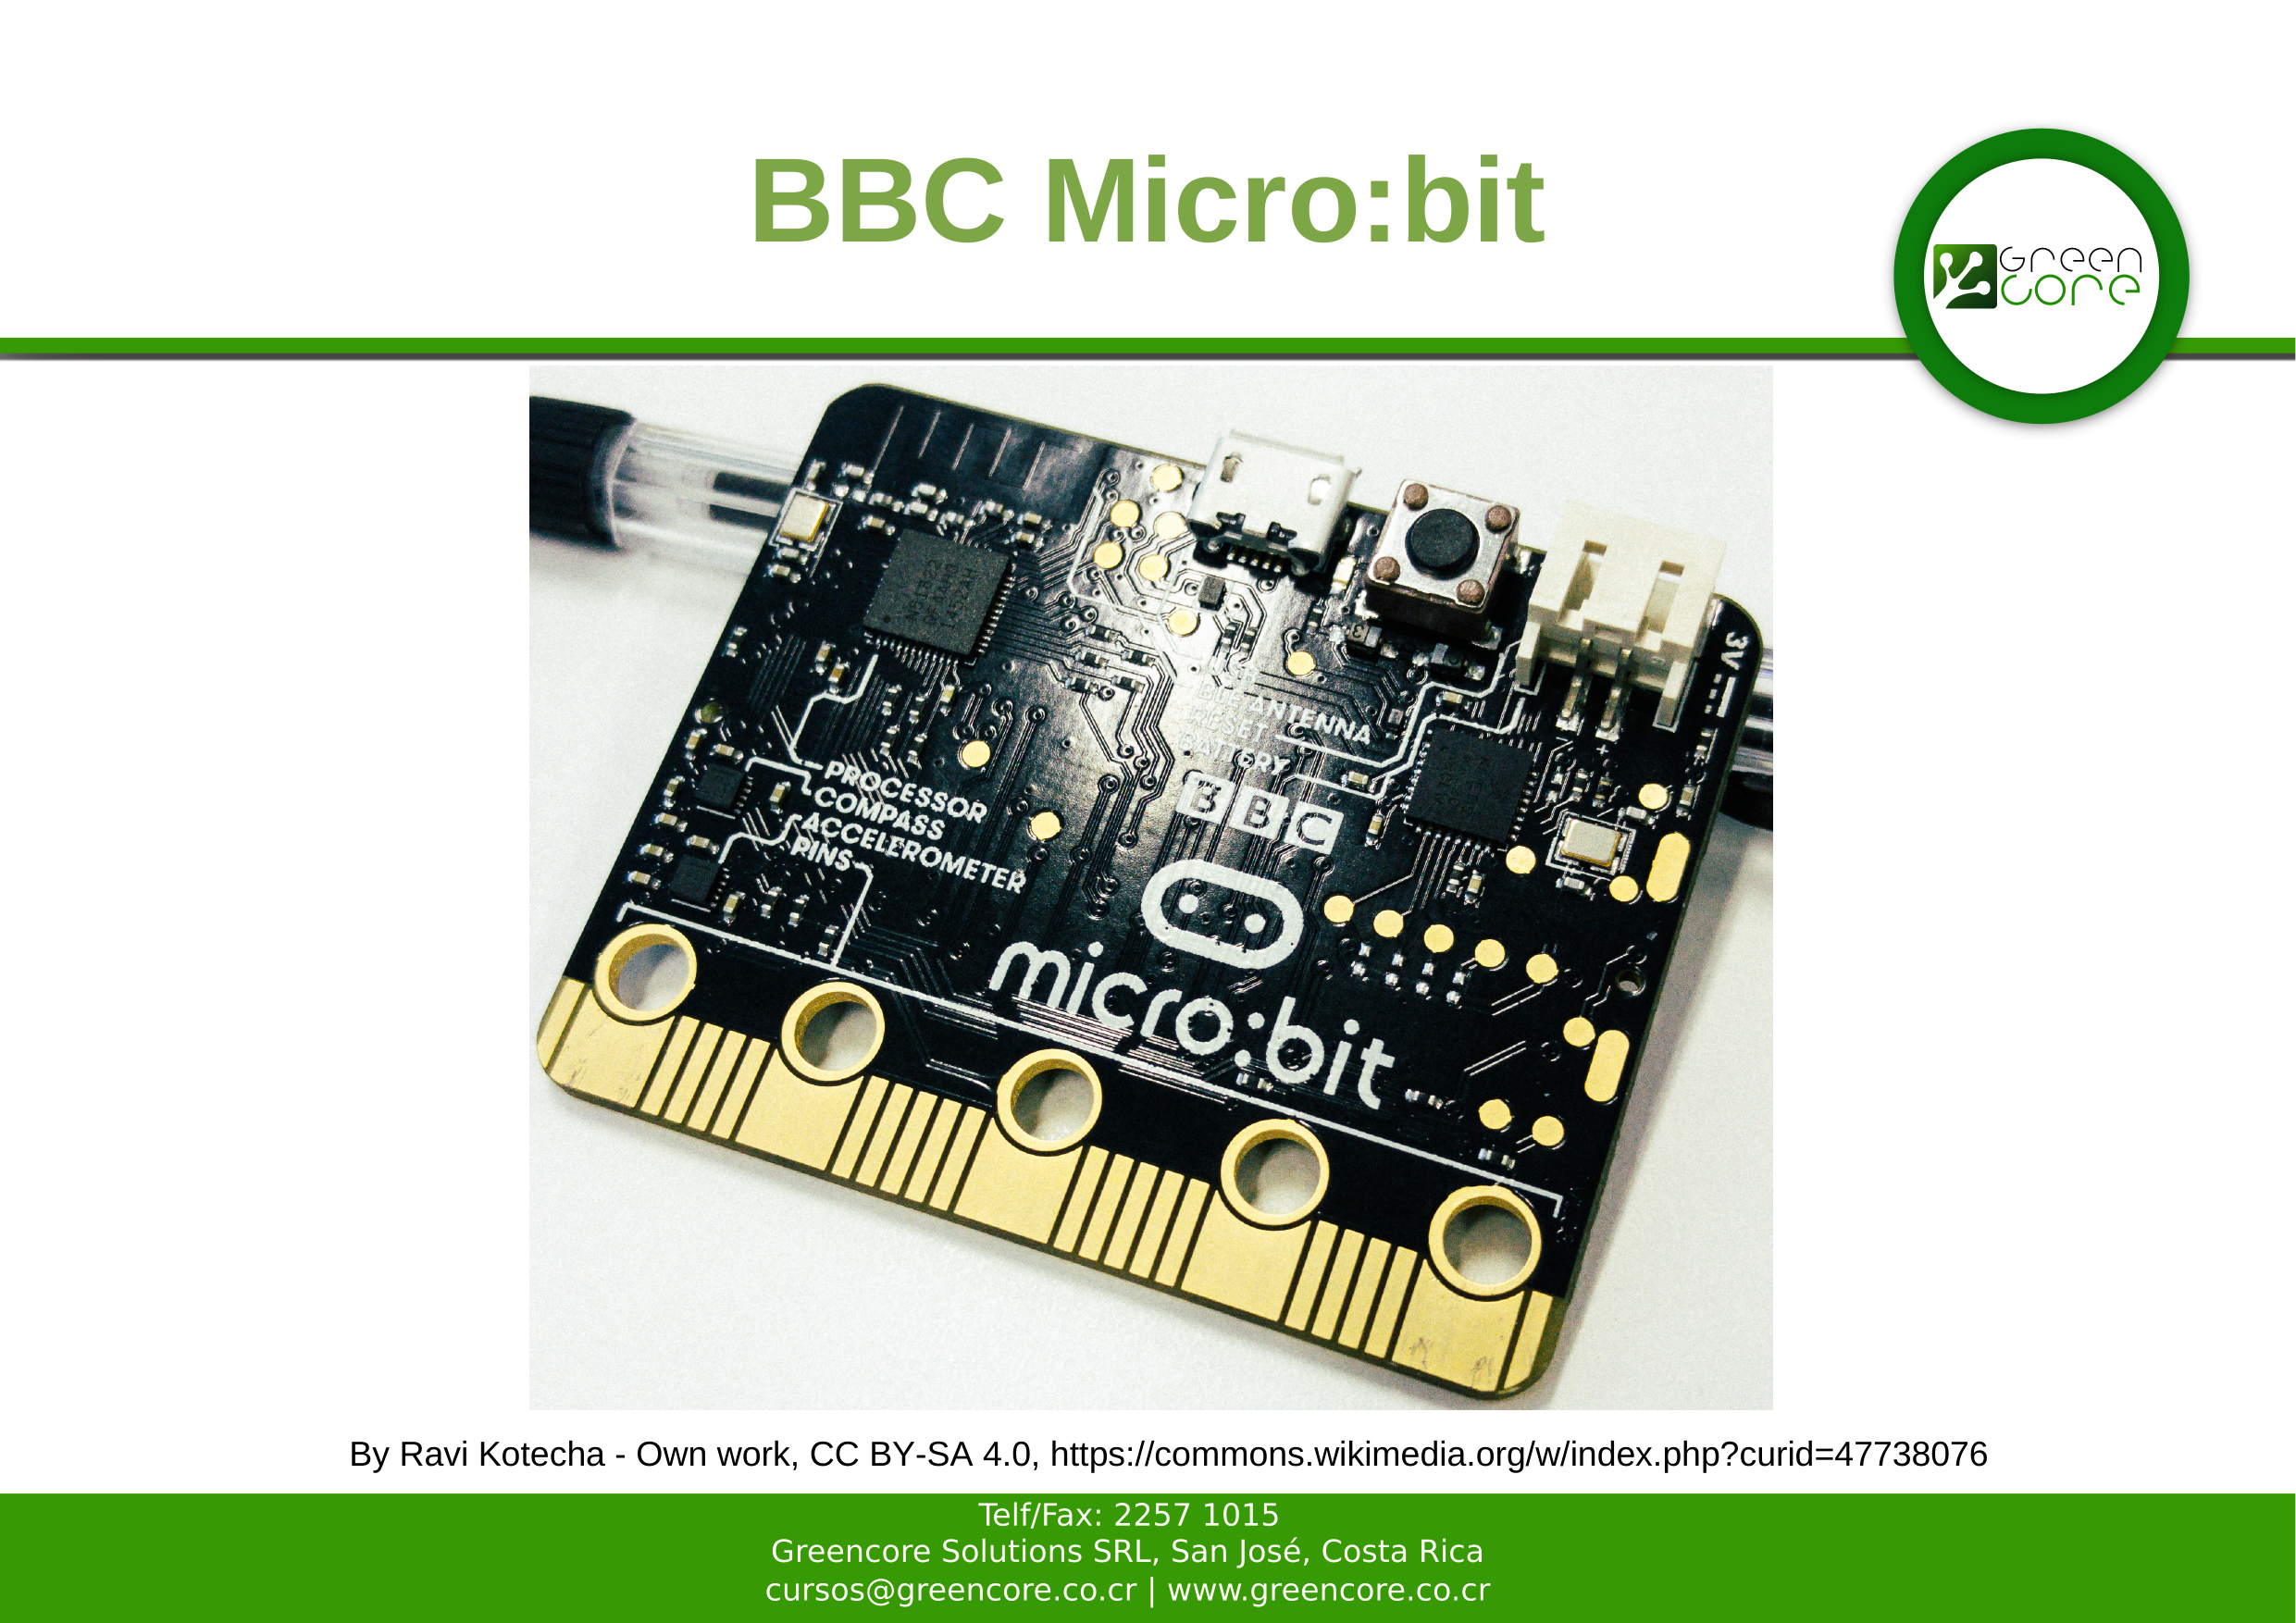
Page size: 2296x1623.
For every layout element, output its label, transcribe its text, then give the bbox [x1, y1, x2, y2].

picture [0, 0, 2296, 1623]
title BBC Micro:bit [115, 64, 2181, 336]
text_box By Ravi Kotecha - Own work, CC BY-SA 4.0, https://commons.wikimedia.org/w/index.php?curid=47738076 [335, 1428, 2004, 1481]
